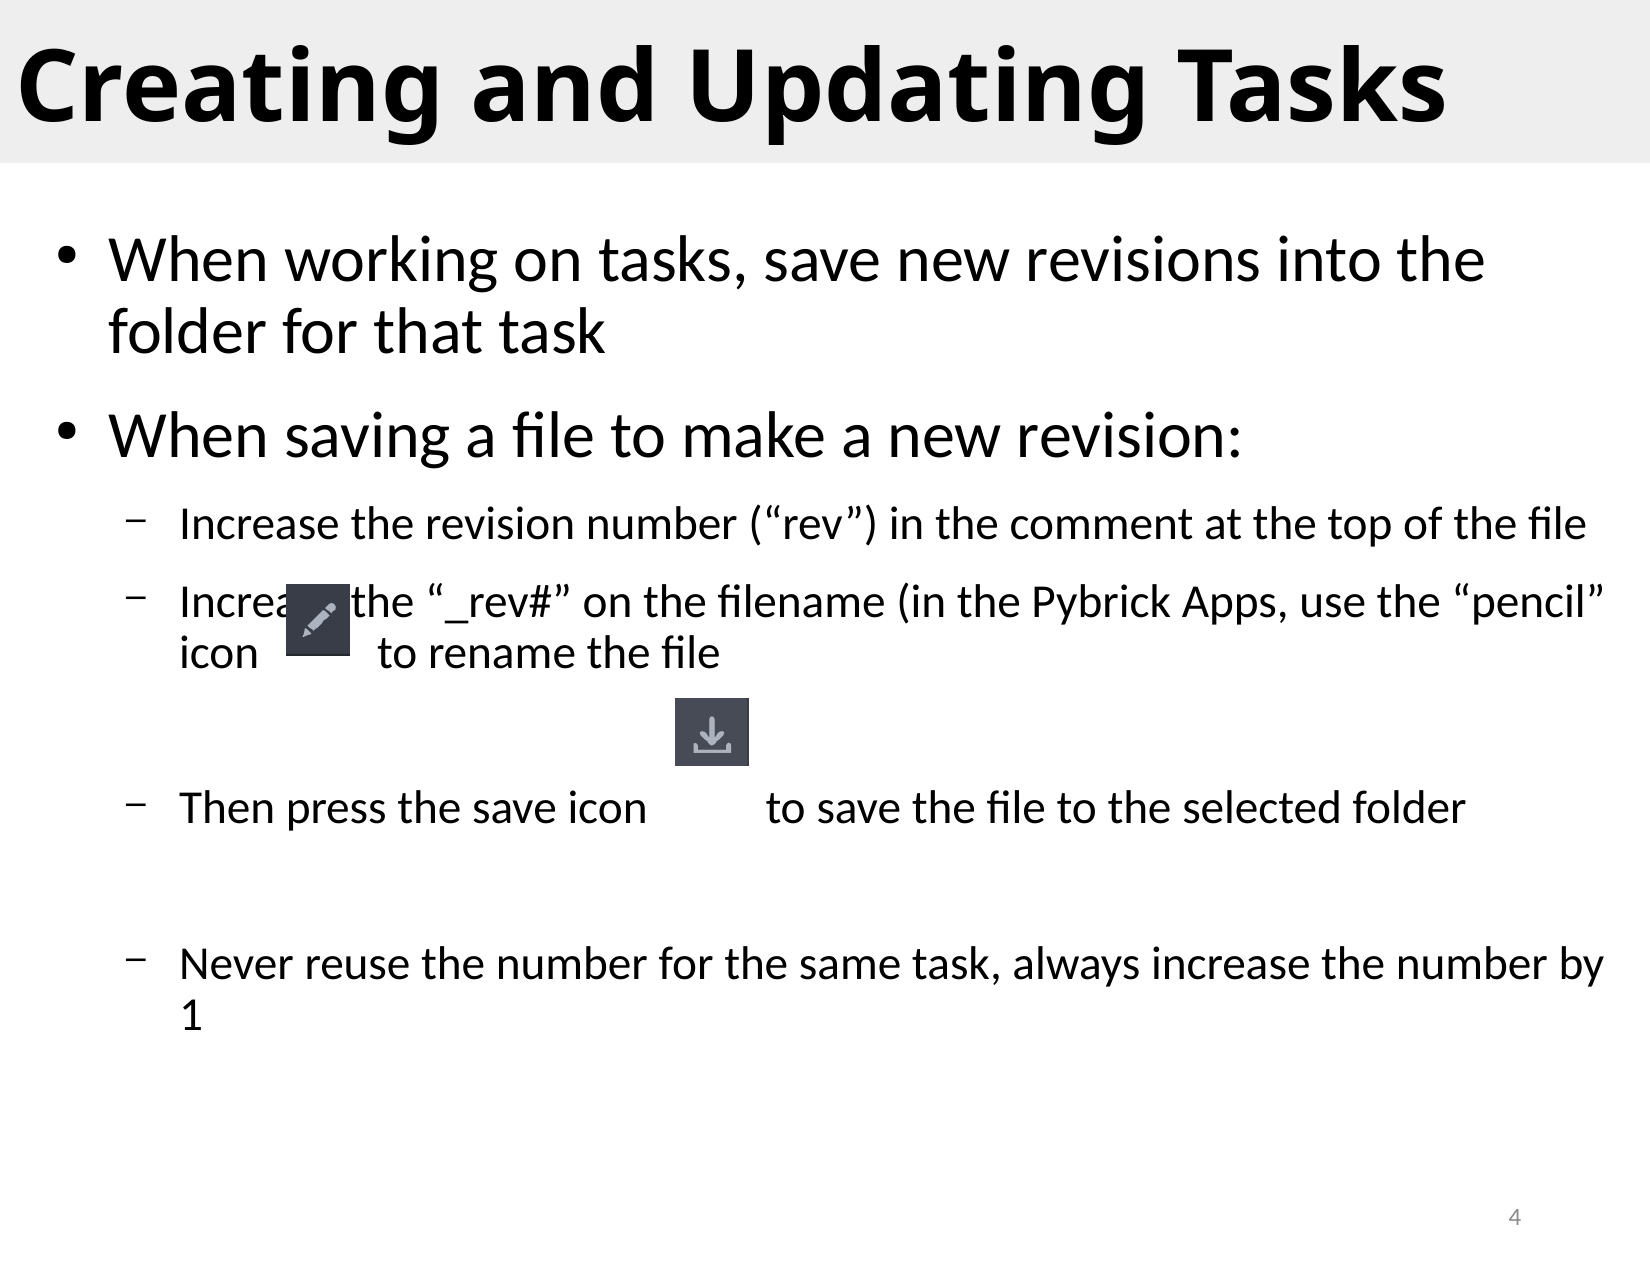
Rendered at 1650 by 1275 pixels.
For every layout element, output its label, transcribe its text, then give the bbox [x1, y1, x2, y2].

picture [286, 584, 350, 656]
title Creating and Updating Tasks [0, 0, 1650, 163]
picture [675, 698, 749, 766]
list When working on tasks, save new revisions into the folder for that task When saving a file to make a new revision: Increase the revision number (“rev”) in the comment at the top of the file Increase the “_rev#” on the filename (in the Pybrick Apps, use the “pencil” icon to rename the file Then press the save icon to save the file to the selected folder Never reuse the number for the same task, always increase the number by 1 [37, 225, 1613, 1238]
